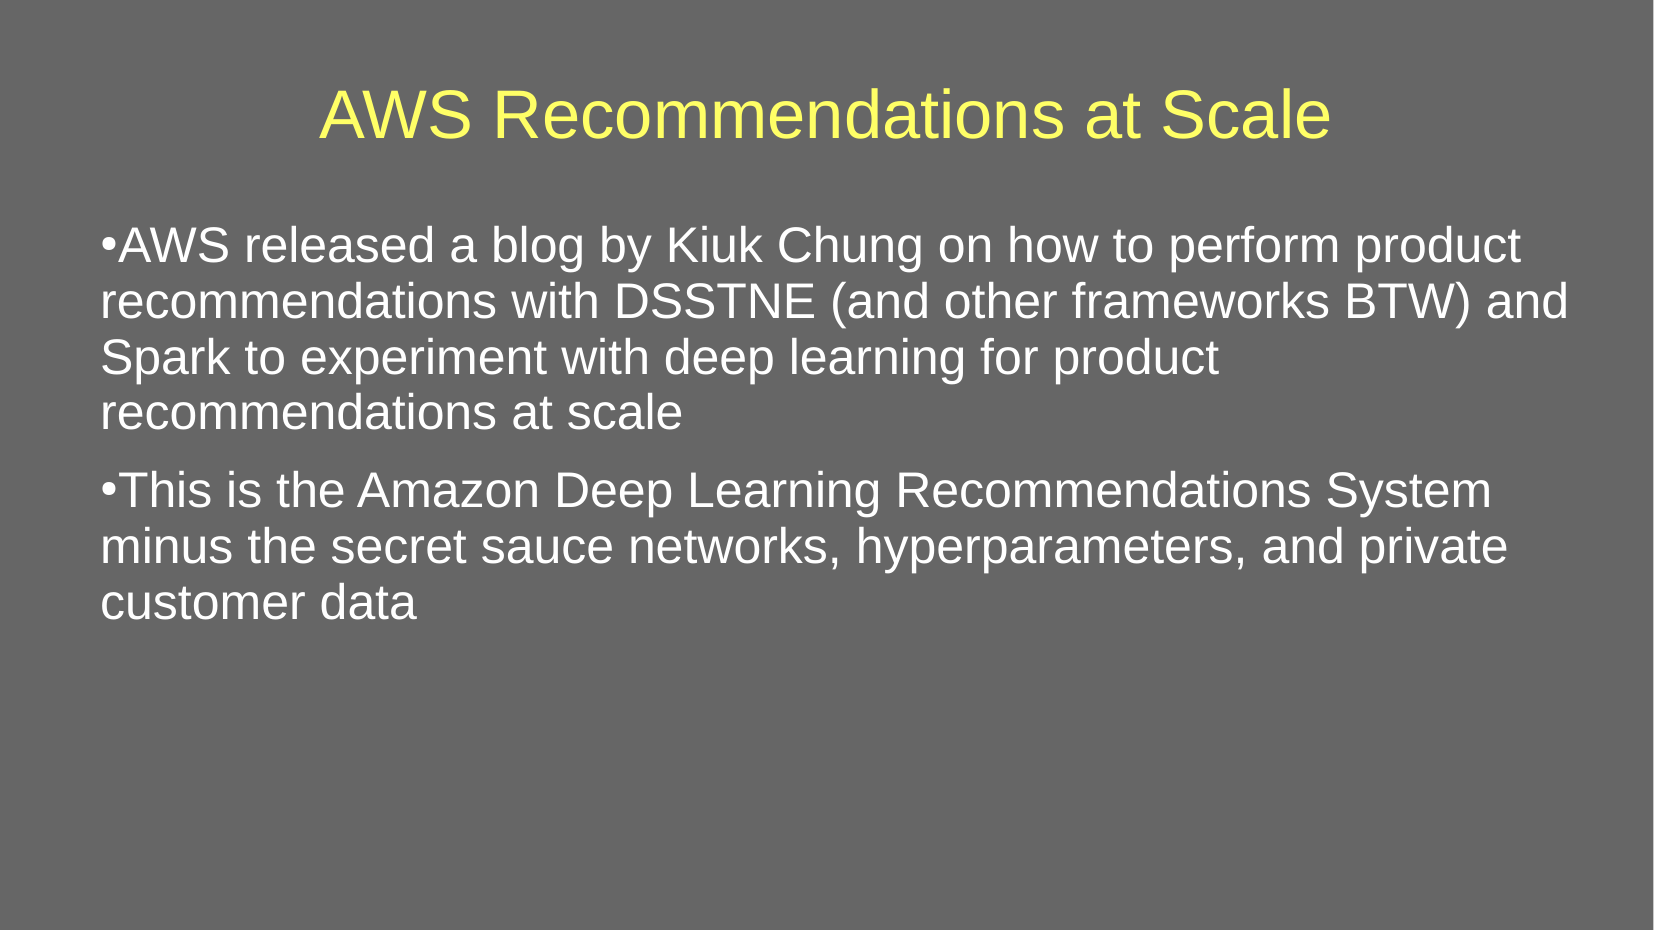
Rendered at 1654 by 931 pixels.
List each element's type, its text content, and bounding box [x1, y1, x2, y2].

list AWS released a blog by Kiuk Chung on how to perform product recommendations with DSSTNE (and other frameworks BTW) and Spark to experiment with deep learning for product recommendations at scale This is the Amazon Deep Learning Recommendations System minus the secret sauce networks, hyperparameters, and private customer data [82, 217, 1571, 757]
title AWS Recommendations at Scale [82, 36, 1571, 193]
